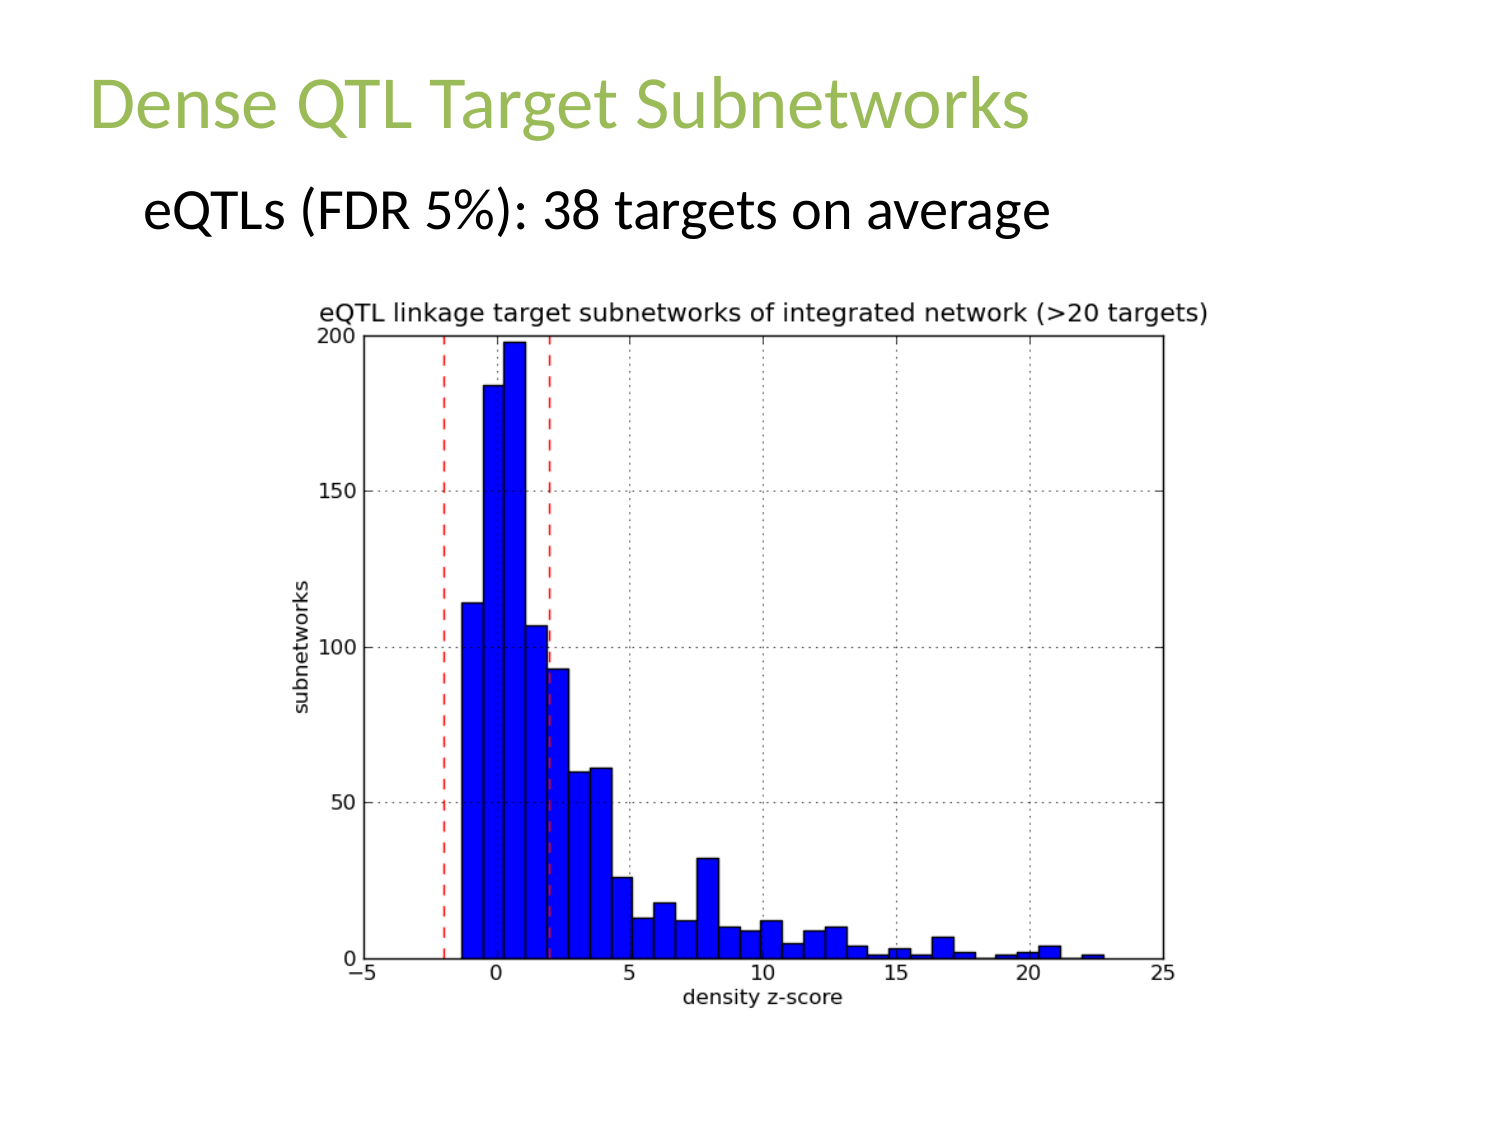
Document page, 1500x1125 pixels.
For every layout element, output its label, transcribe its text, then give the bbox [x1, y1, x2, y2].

text_box Dense QTL Target Subnetworks [74, 45, 1425, 153]
text_box eQTLs (FDR 5%): 38 targets on average [128, 164, 1172, 249]
picture [234, 258, 1266, 1036]
